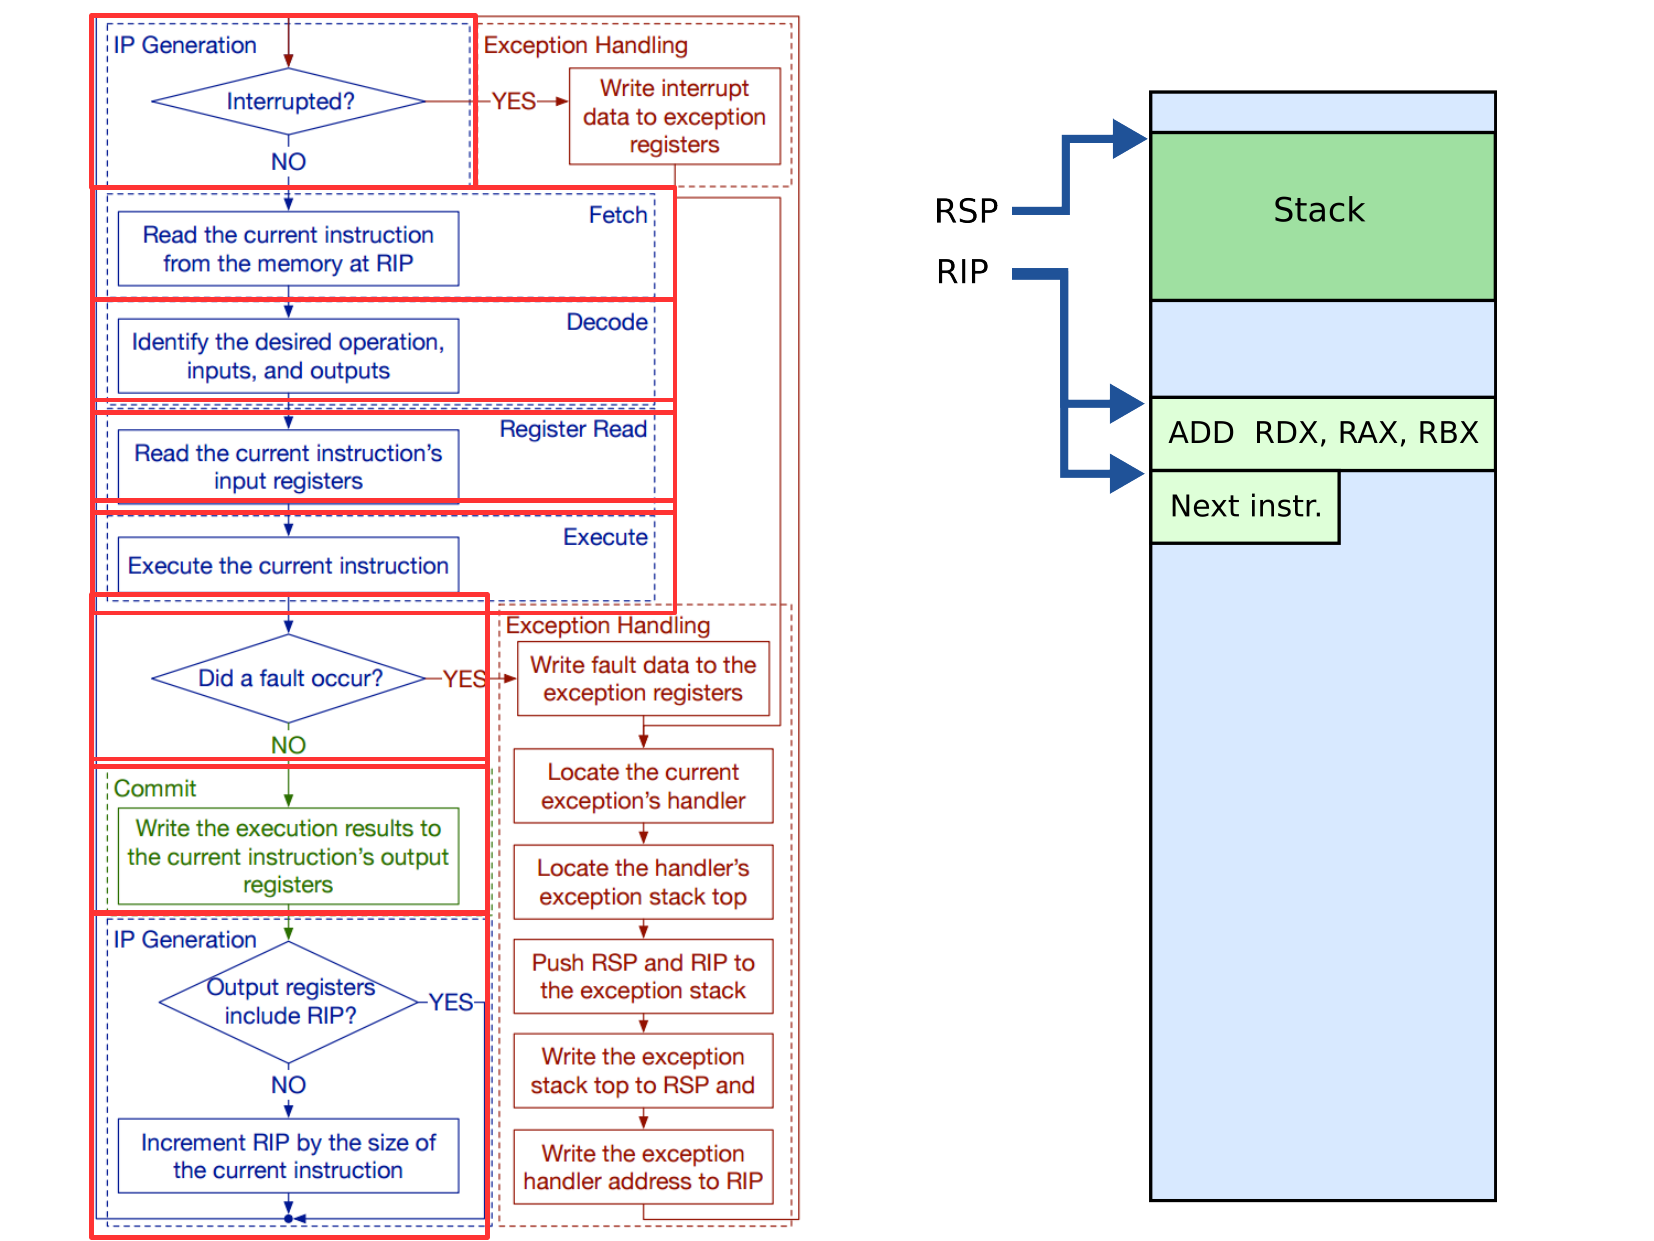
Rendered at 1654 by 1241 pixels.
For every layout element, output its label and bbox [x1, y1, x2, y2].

picture [937, 80, 1497, 1212]
picture [75, 0, 817, 1241]
